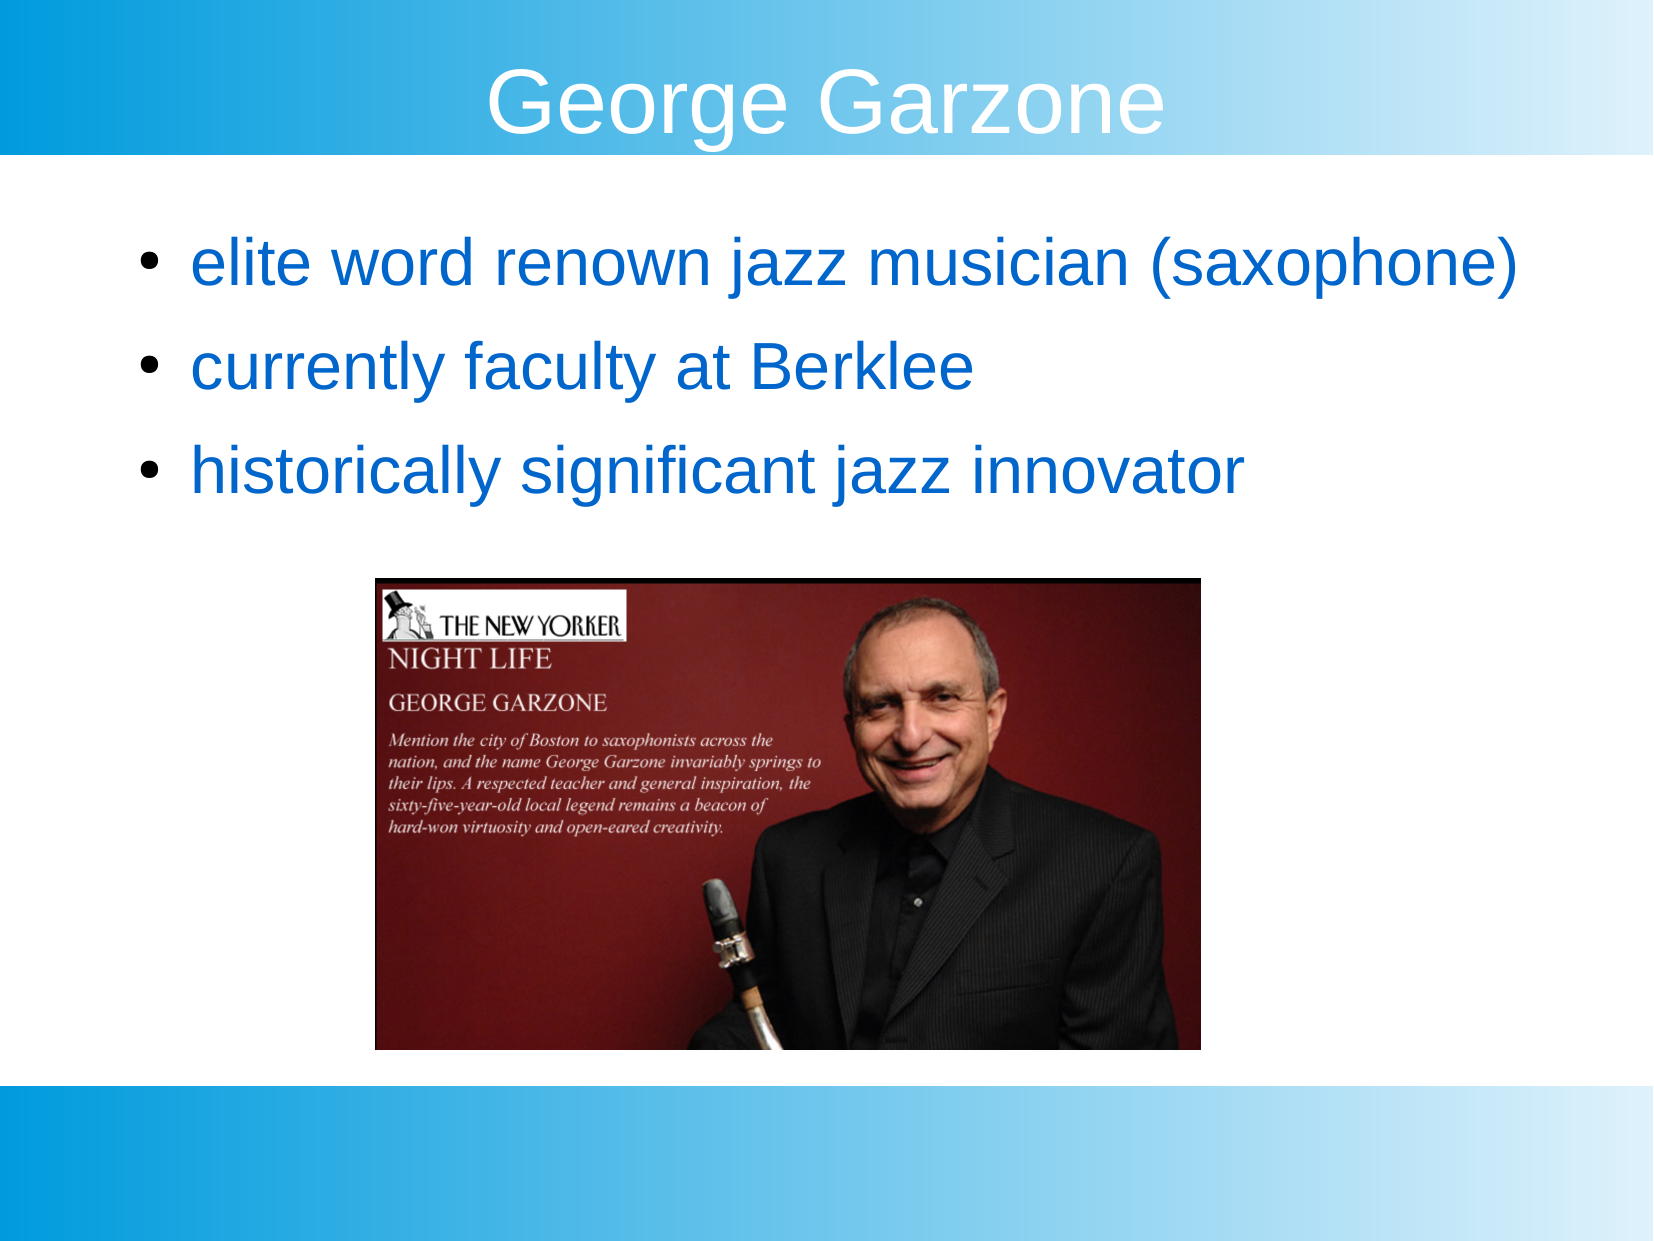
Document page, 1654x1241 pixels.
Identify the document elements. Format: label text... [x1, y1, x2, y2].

picture [375, 578, 1201, 1051]
title George Garzone [82, 49, 1571, 155]
list elite word renown jazz musician (saxophone) currently faculty at Berklee historically significant jazz innovator [120, 225, 1591, 541]
